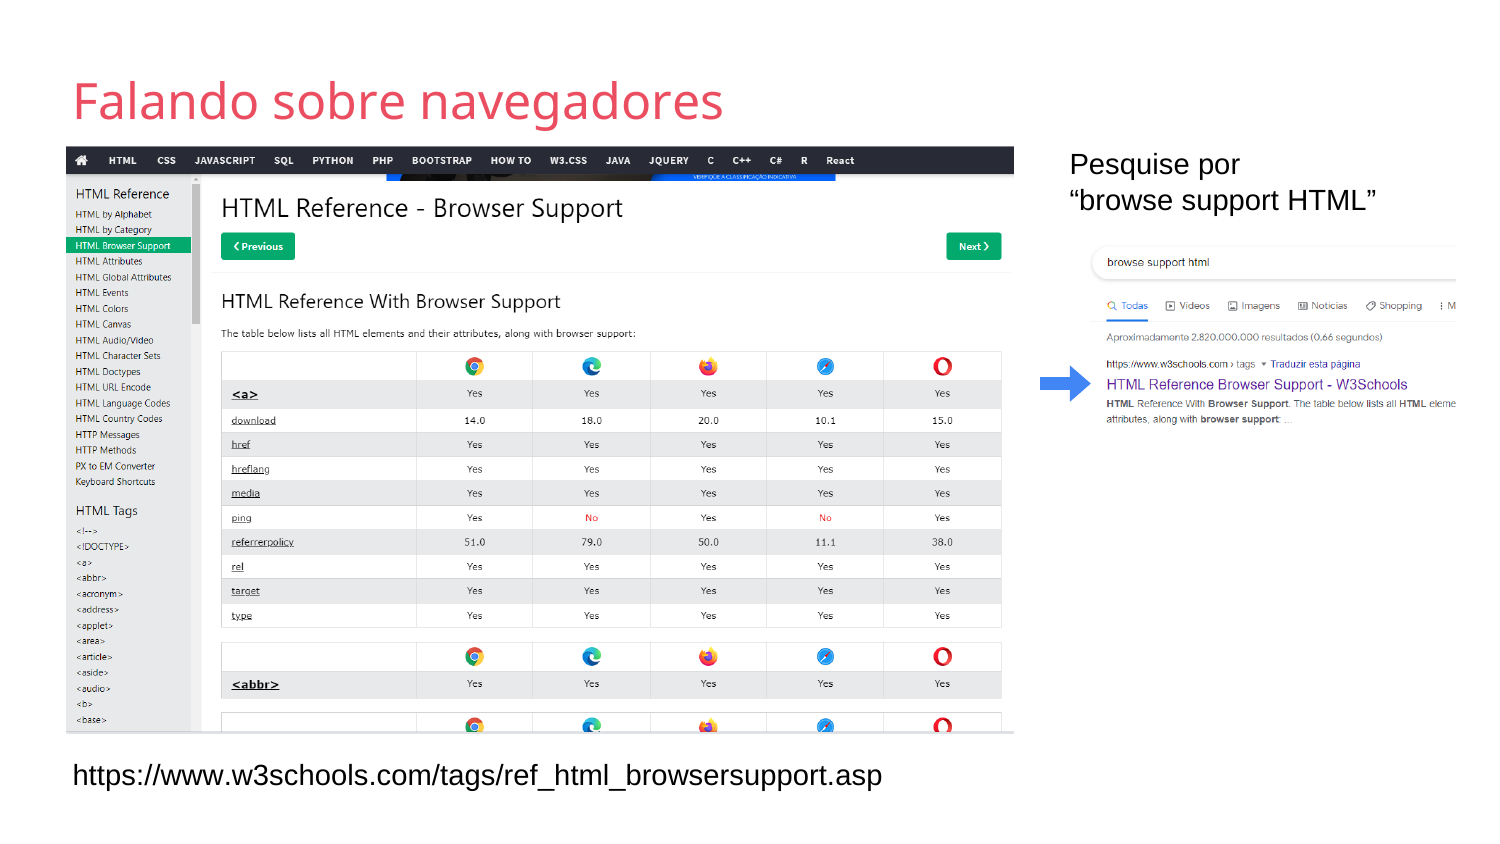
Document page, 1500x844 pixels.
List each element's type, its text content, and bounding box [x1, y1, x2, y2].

text_box [1040, 365, 1091, 402]
text_box Falando sobre navegadores [57, 45, 1274, 126]
picture [66, 146, 1014, 734]
picture [1090, 237, 1456, 435]
text_box Pesquise por “browse support HTML” [1054, 138, 1403, 225]
text_box https://www.w3schools.com/tags/ref_html_browsersupport.asp [57, 748, 993, 800]
